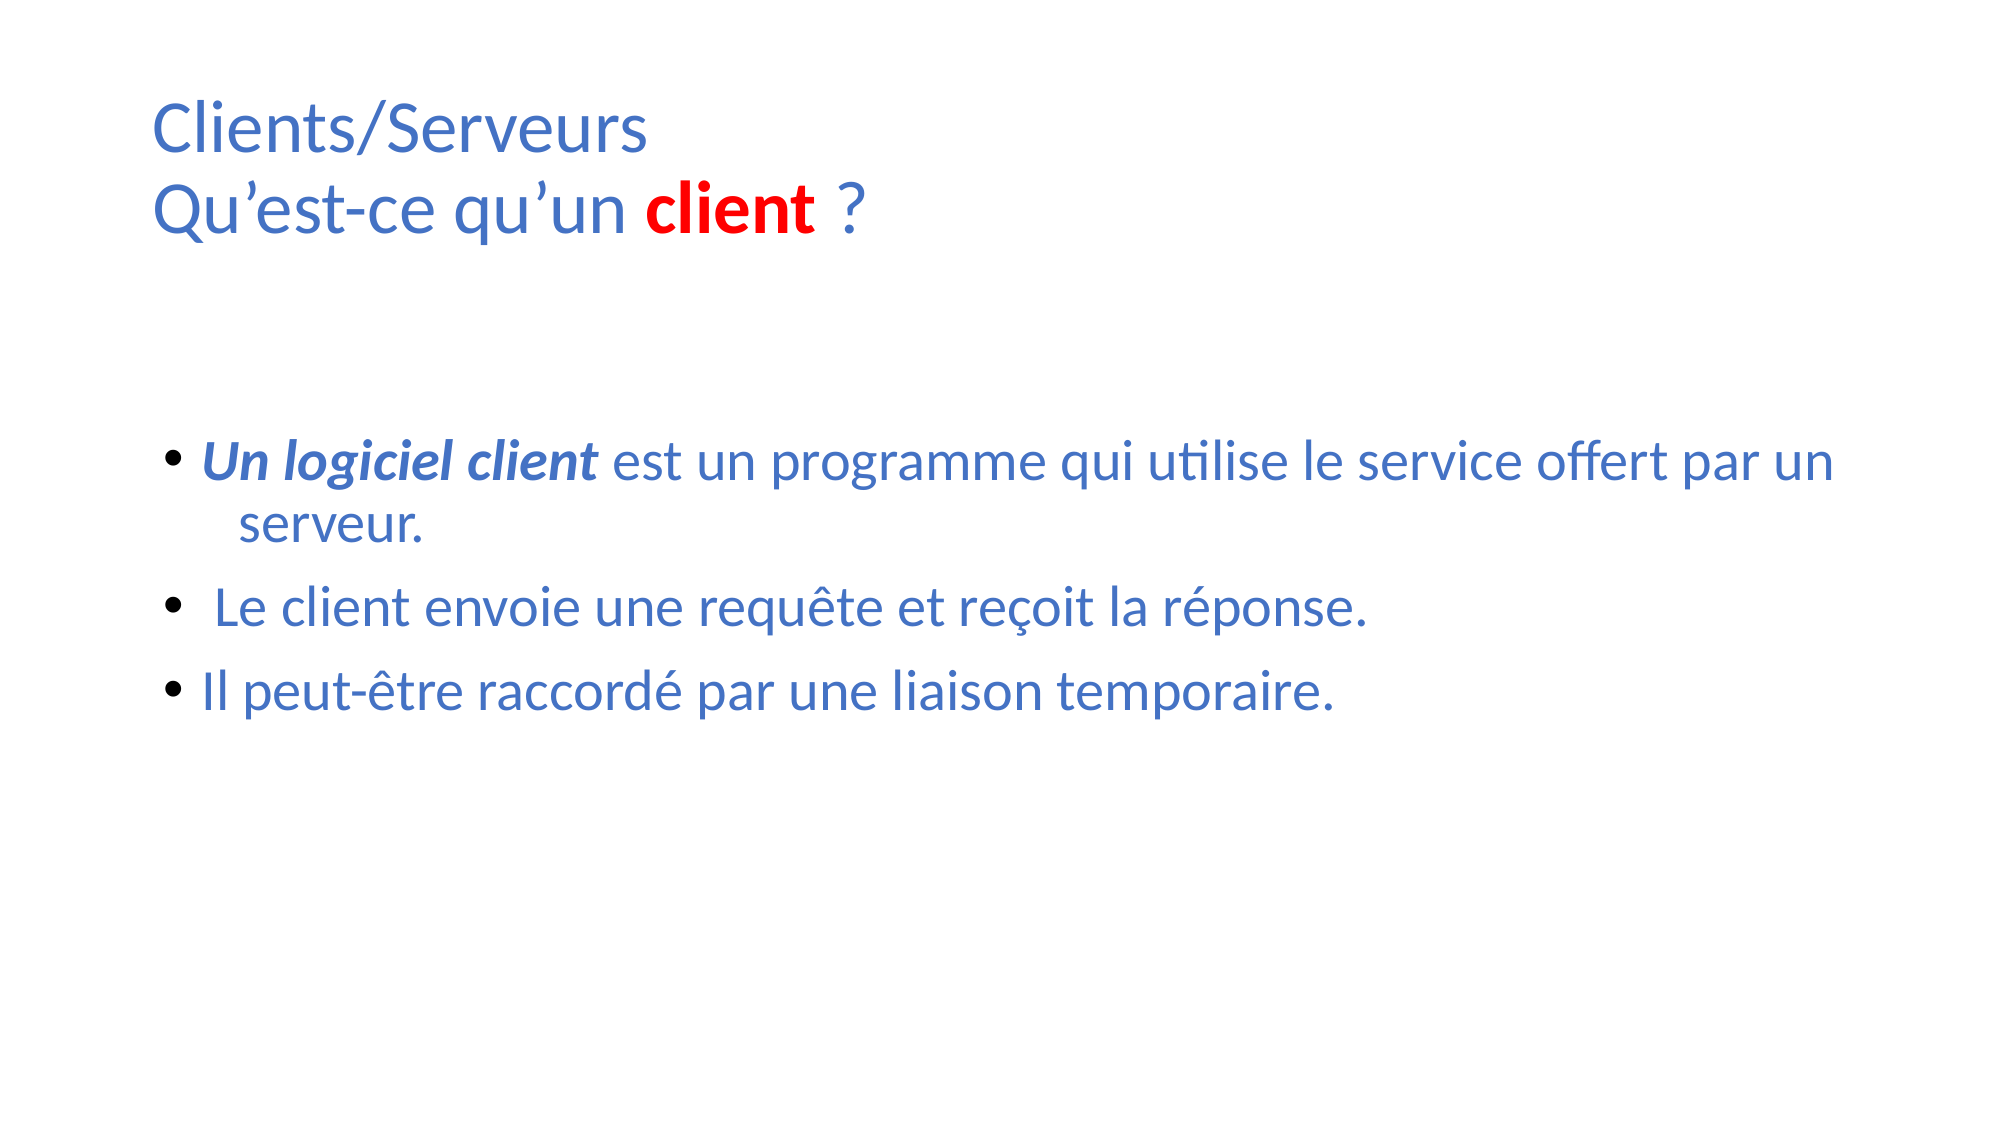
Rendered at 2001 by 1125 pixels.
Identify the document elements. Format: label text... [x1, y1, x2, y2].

title Clients/Serveurs Qu’est-ce qu’un client ? [137, 59, 1863, 278]
list Un logiciel client est un programme qui utilise le service offert par un serveur. Le client envoie une requête et reçoit la réponse. Il peut-être raccordé par une liaison temporaire. [148, 422, 1878, 751]
